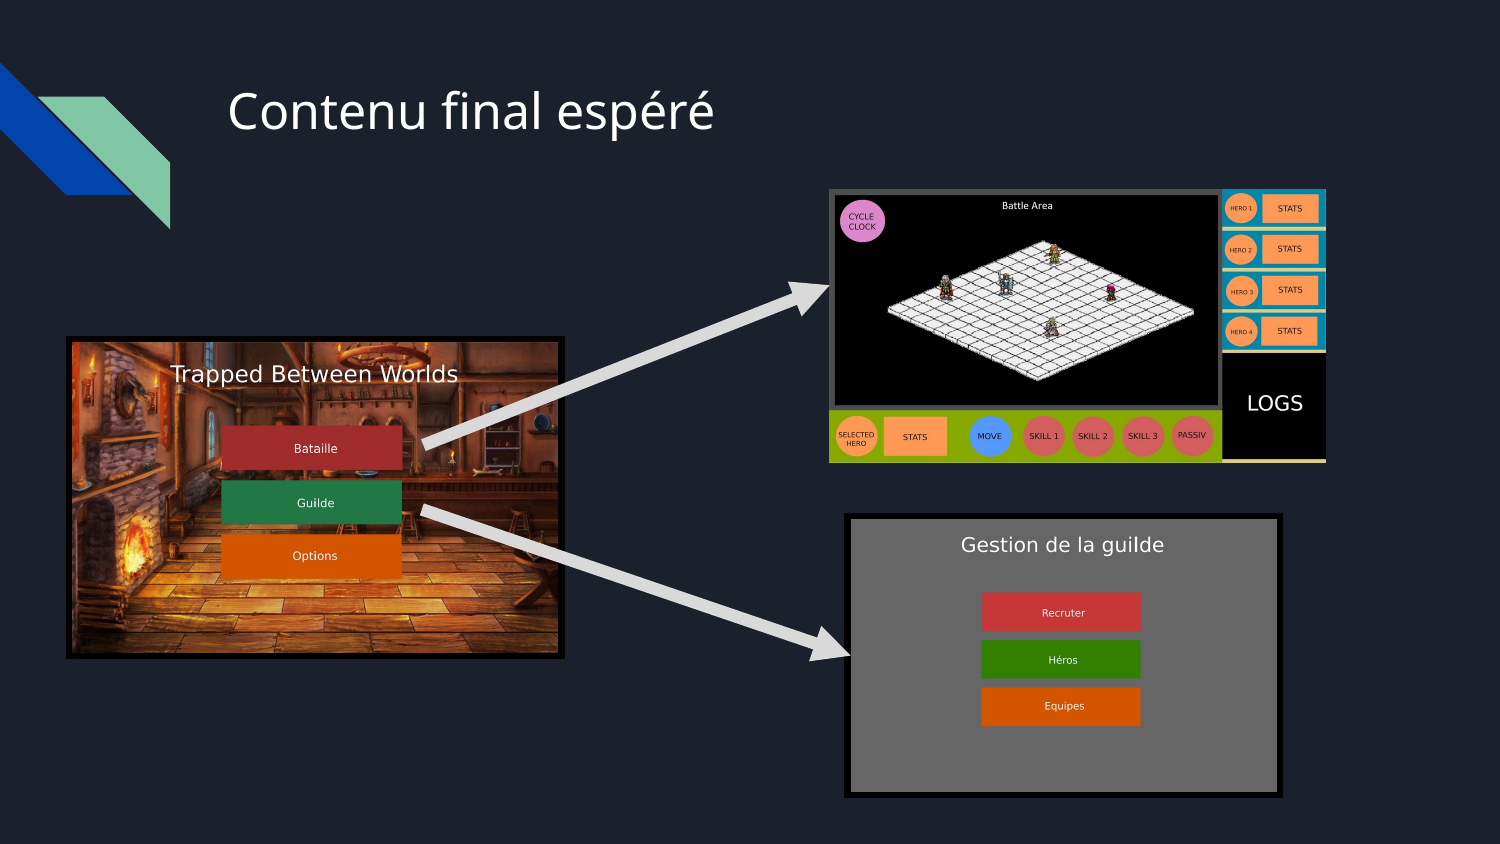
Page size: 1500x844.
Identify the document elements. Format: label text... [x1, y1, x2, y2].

picture [1225, 316, 1258, 346]
picture [1225, 234, 1257, 264]
picture [71, 342, 559, 654]
picture [1262, 276, 1318, 305]
picture [1225, 193, 1259, 223]
picture [1262, 235, 1319, 264]
picture [850, 519, 1278, 792]
picture [829, 189, 1326, 463]
picture [1262, 194, 1319, 223]
title Contenu final espéré [212, 64, 1368, 215]
